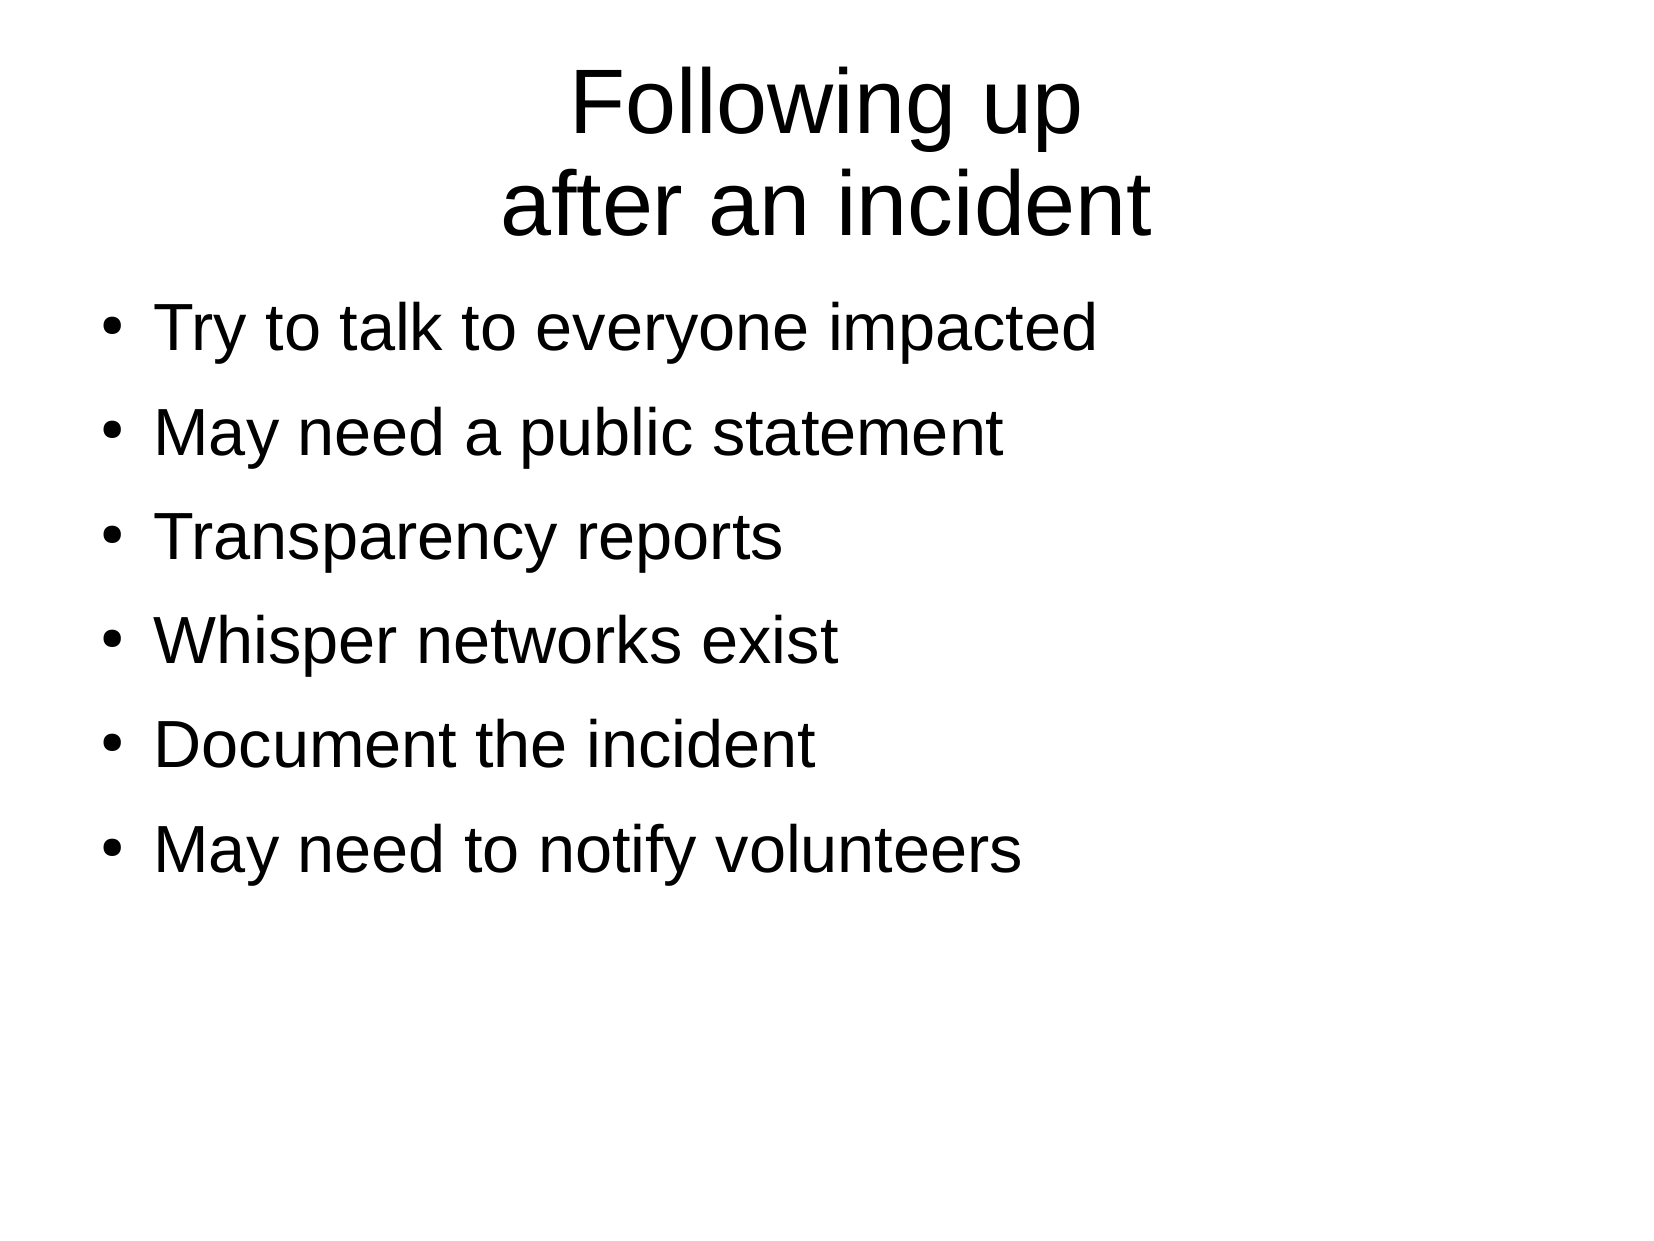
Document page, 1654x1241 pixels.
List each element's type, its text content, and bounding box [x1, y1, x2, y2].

list Try to talk to everyone impacted May need a public statement Transparency reports Whisper networks exist Document the incident May need to notify volunteers [82, 290, 1571, 1010]
title Following up after an incident [82, 49, 1571, 257]
